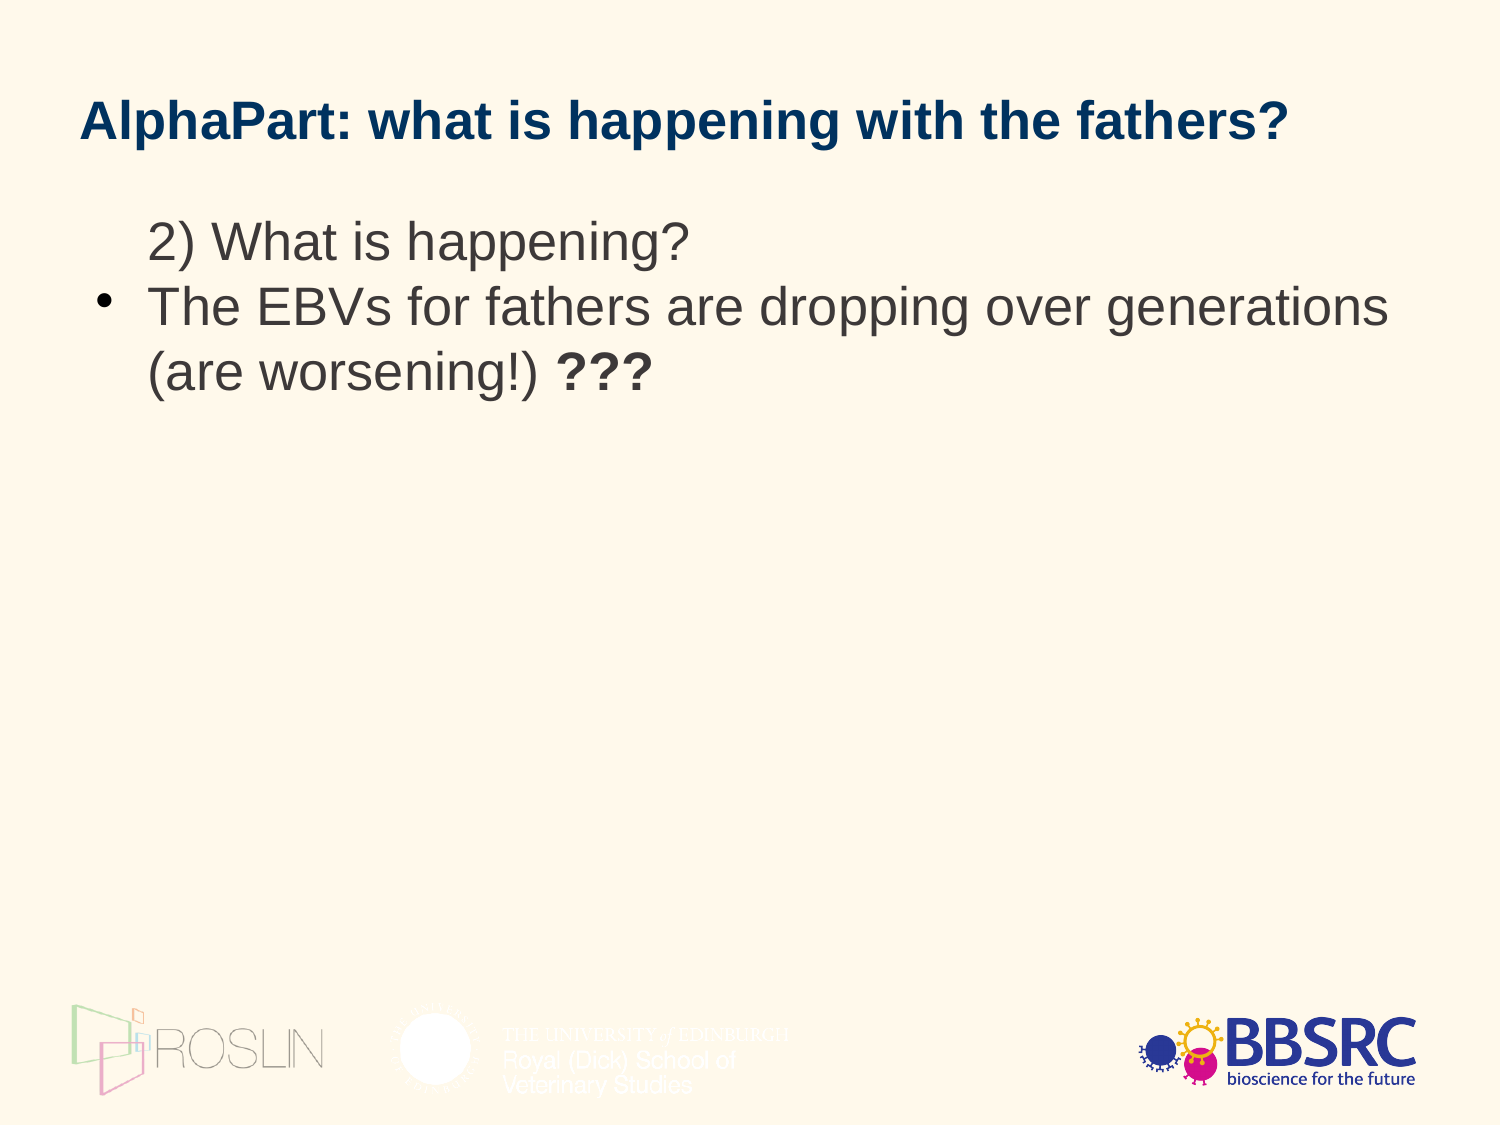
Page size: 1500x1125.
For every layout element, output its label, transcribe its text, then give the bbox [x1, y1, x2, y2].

text_box 2) What is happening? The EBVs for fathers are dropping over generations (are worsening!) ??? [62, 198, 1425, 934]
picture [64, 969, 336, 1118]
picture [1137, 1014, 1416, 1092]
text_box AlphaPart: what is happening with the fathers? [64, 78, 1425, 185]
